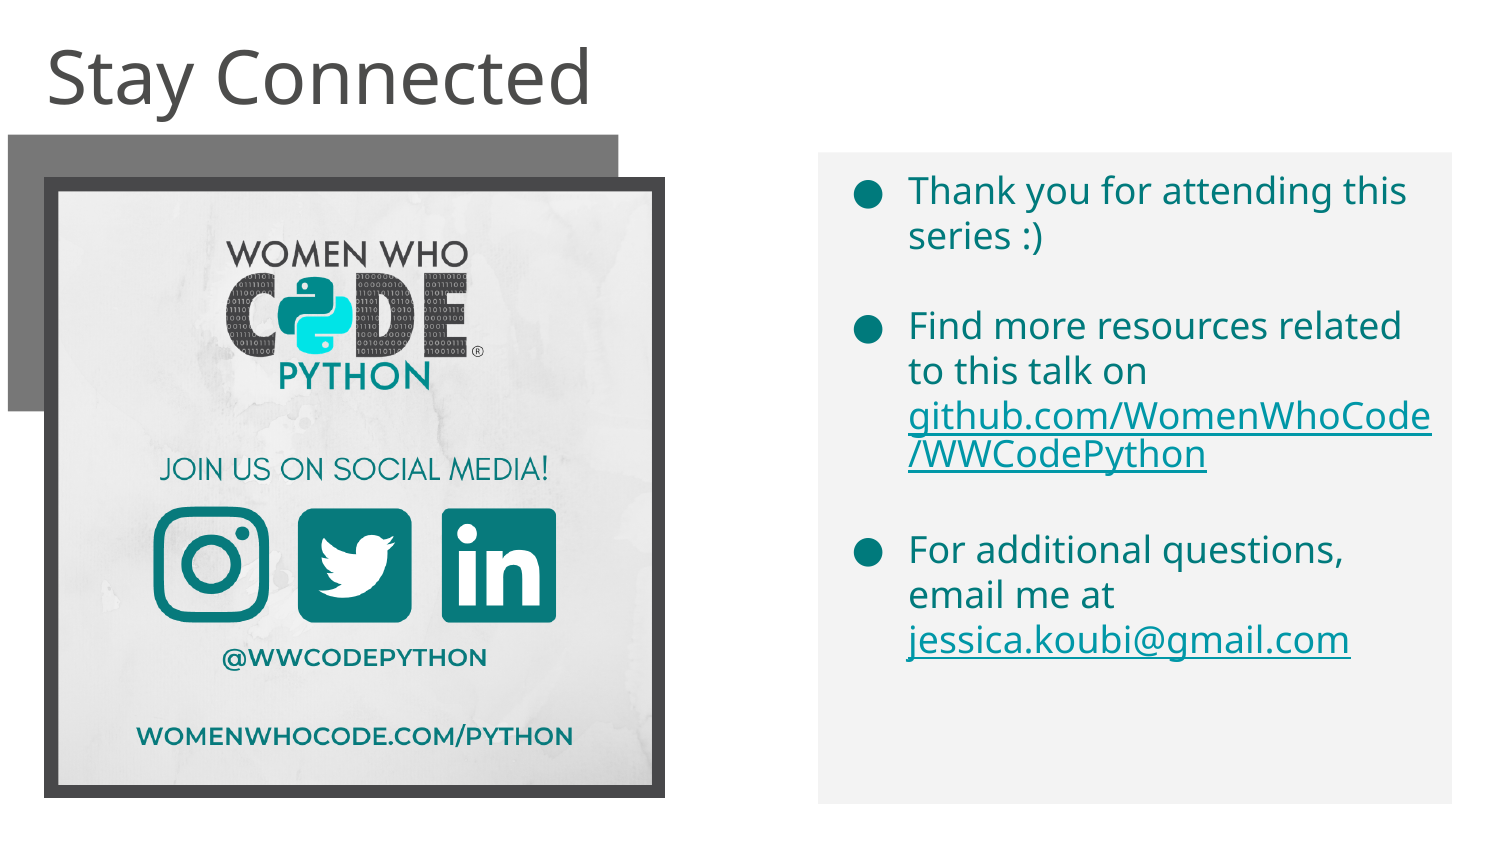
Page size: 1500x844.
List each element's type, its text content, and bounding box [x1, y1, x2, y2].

title Stay Connected [31, 9, 1500, 135]
picture [44, 177, 665, 798]
text_box Thank you for attending this series :) Find more resources related to this talk on github.com/WomenWhoCode/WWCodePython For additional questions, email me at jessica.koubi@gmail.com [818, 152, 1452, 804]
text_box [7, 134, 619, 412]
